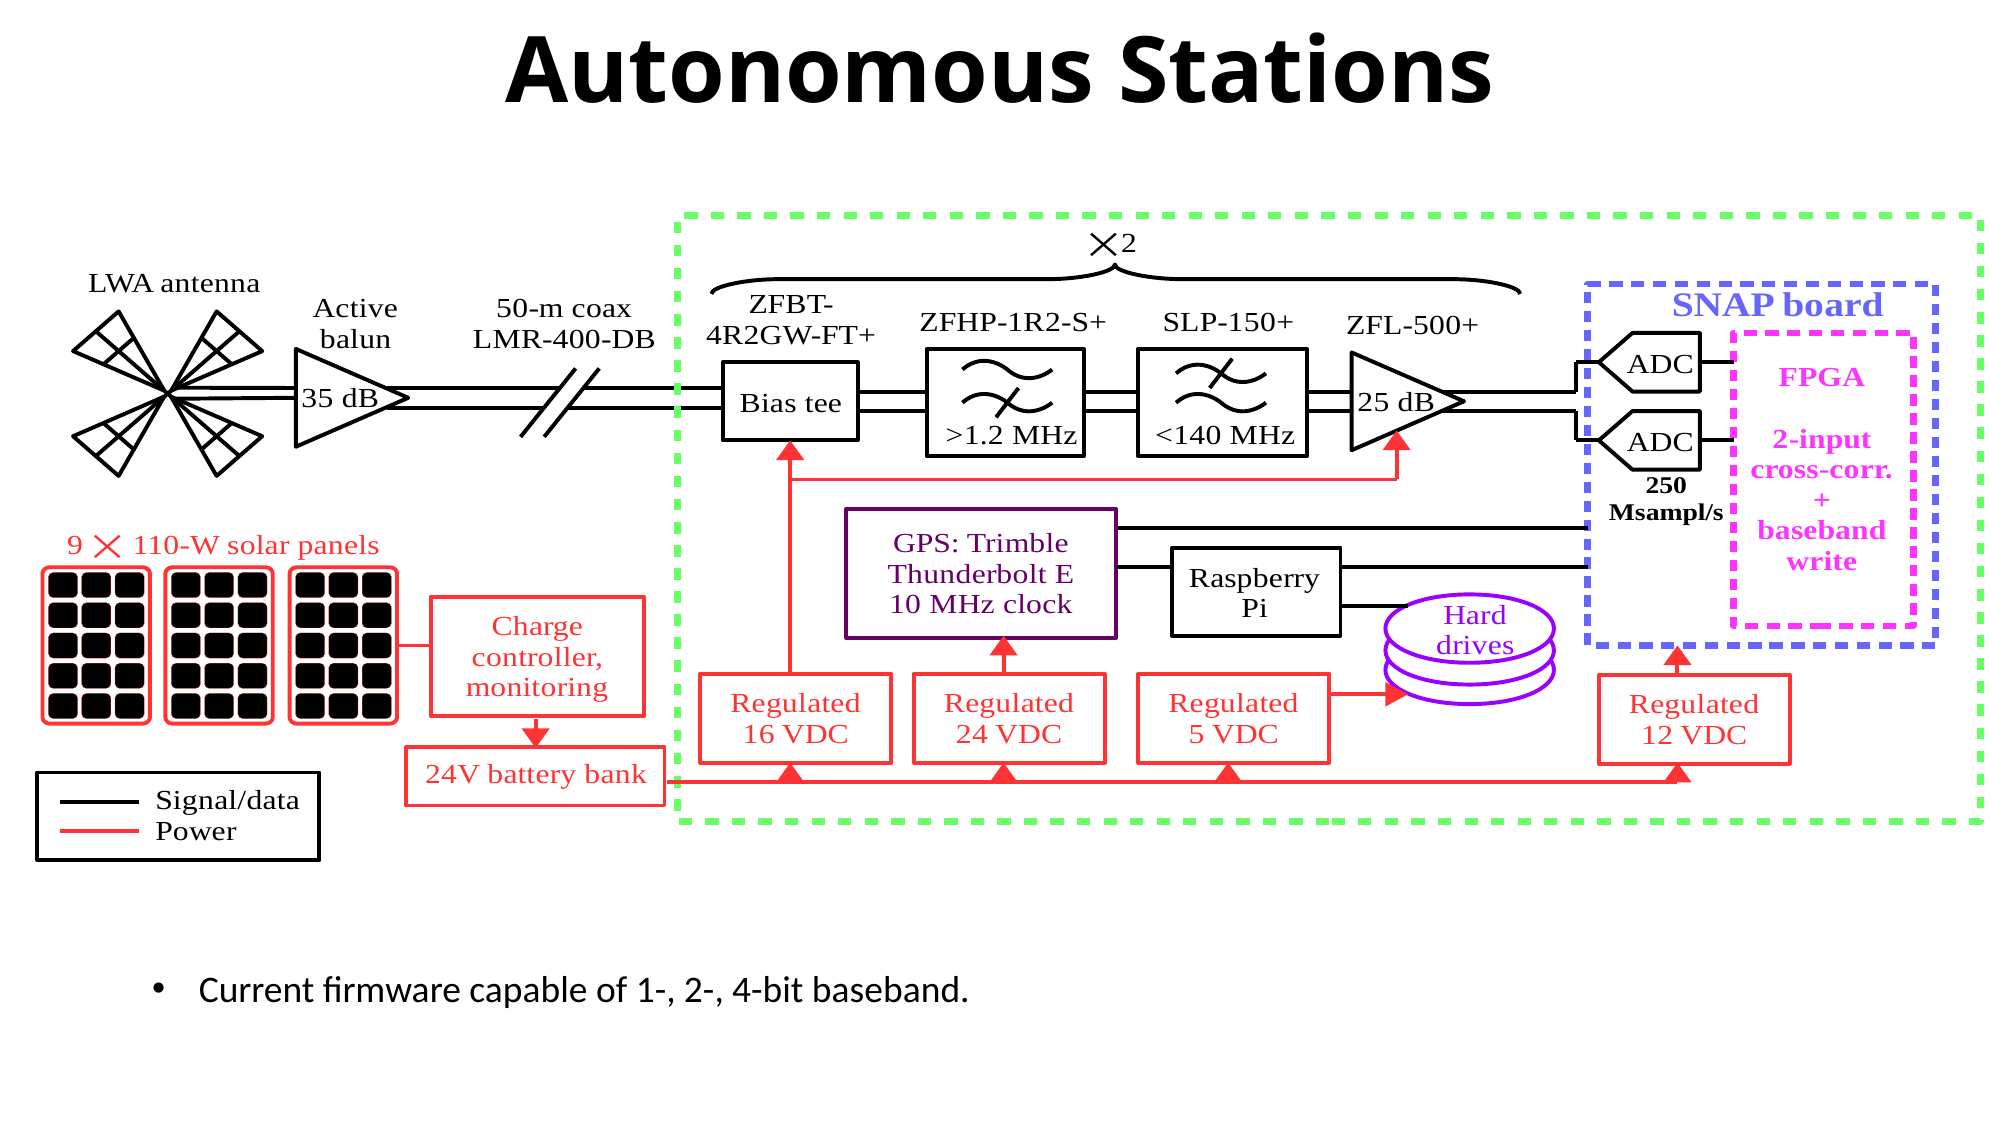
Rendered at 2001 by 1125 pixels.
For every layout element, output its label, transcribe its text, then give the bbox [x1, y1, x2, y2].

text_box Autonomous Stations [137, 0, 1863, 132]
picture [35, 212, 1985, 863]
text_box Current firmware capable of 1-, 2-, 4-bit baseband. [137, 957, 1863, 1063]
